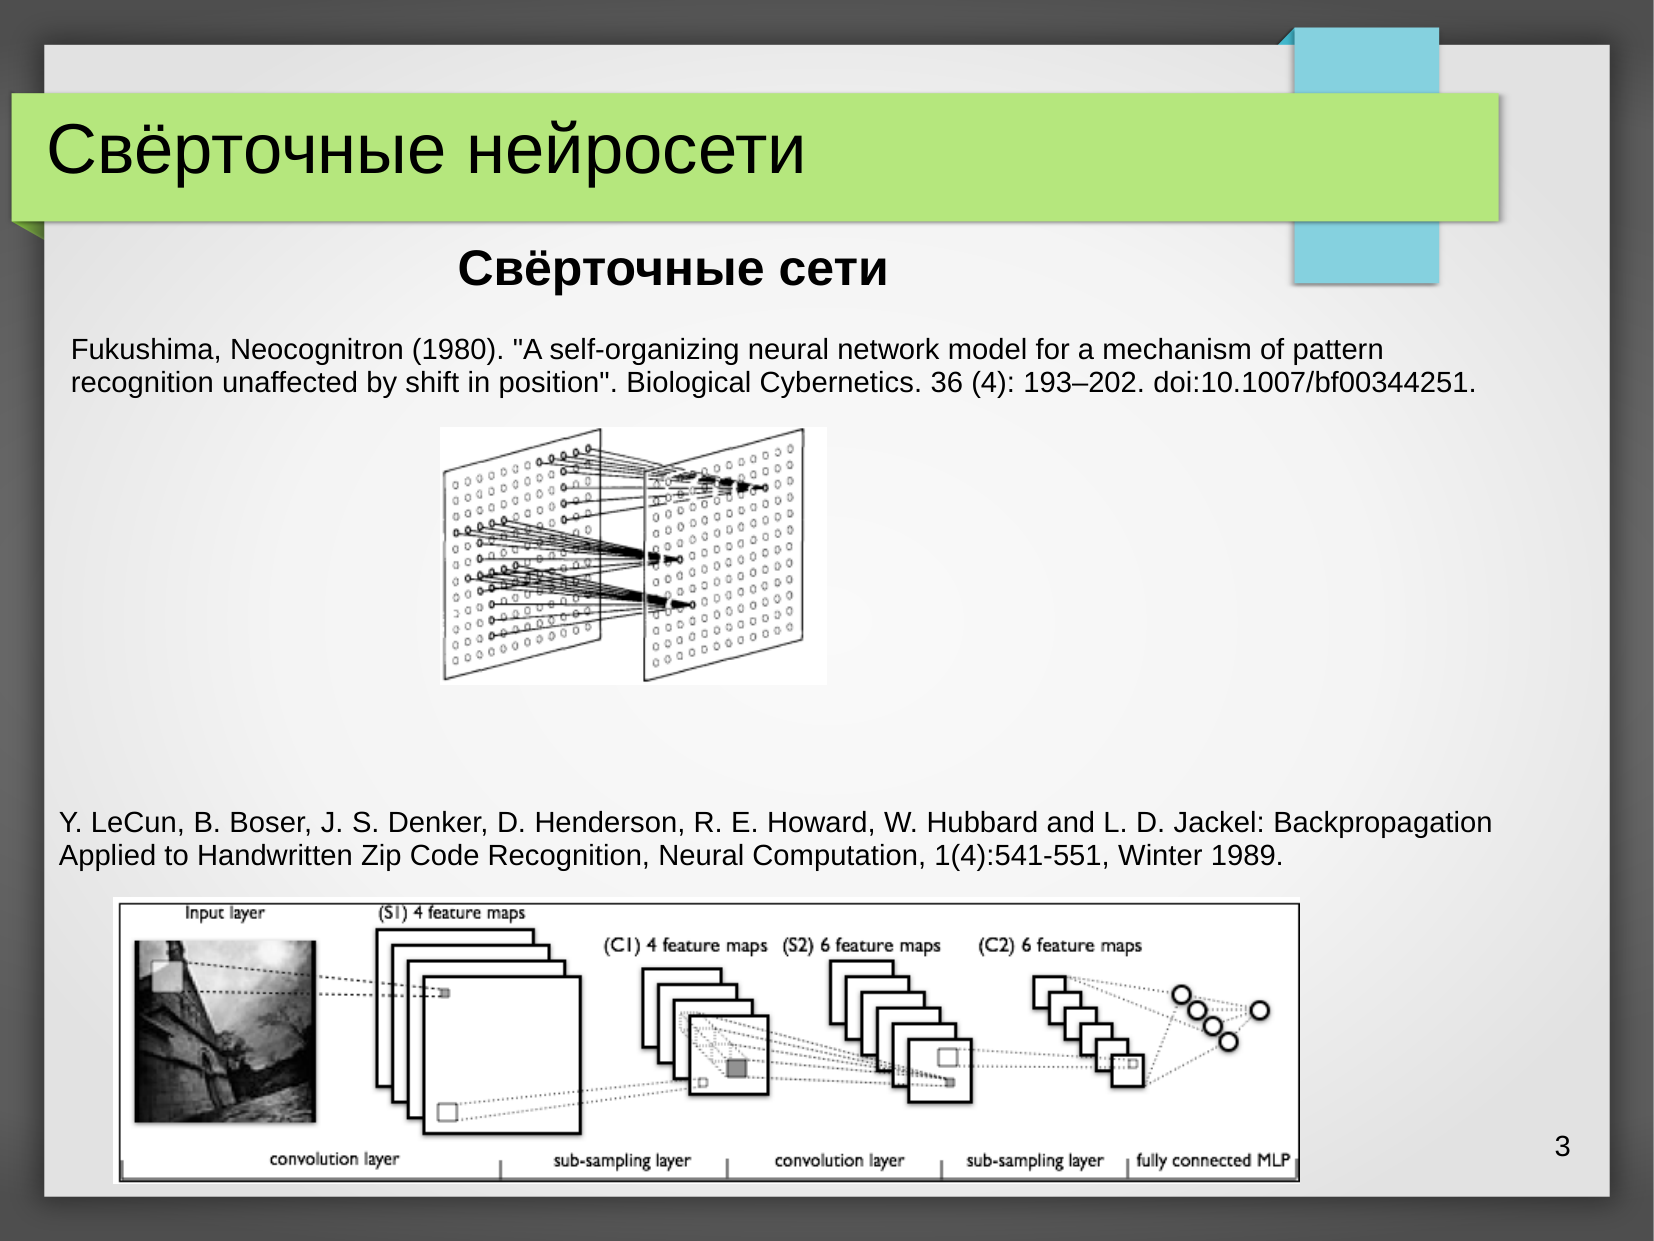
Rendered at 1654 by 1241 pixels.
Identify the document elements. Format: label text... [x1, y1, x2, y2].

subtitle Свёрточные сети [200, 236, 1146, 301]
picture [0, 0, 1654, 1241]
text_box Y. LeCun, B. Boser, J. S. Denker, D. Henderson, R. E. Howard, W. Hubbard and L. D. Jackel: Backpropagation Applied to Handwritten Zip Code Recognition, Neural Computation, 1(4):541-551, Winter 1989. [59, 780, 1524, 898]
text_box Fukushima, Neocognitron (1980). "A self-organizing neural network model for a mechanism of pattern recognition unaffected by shift in position". Biological Cybernetics. 36 (4): 193–202. doi:10.1007/bf00344251. [70, 307, 1536, 425]
title Свёрточные нейросети [46, 109, 1499, 190]
